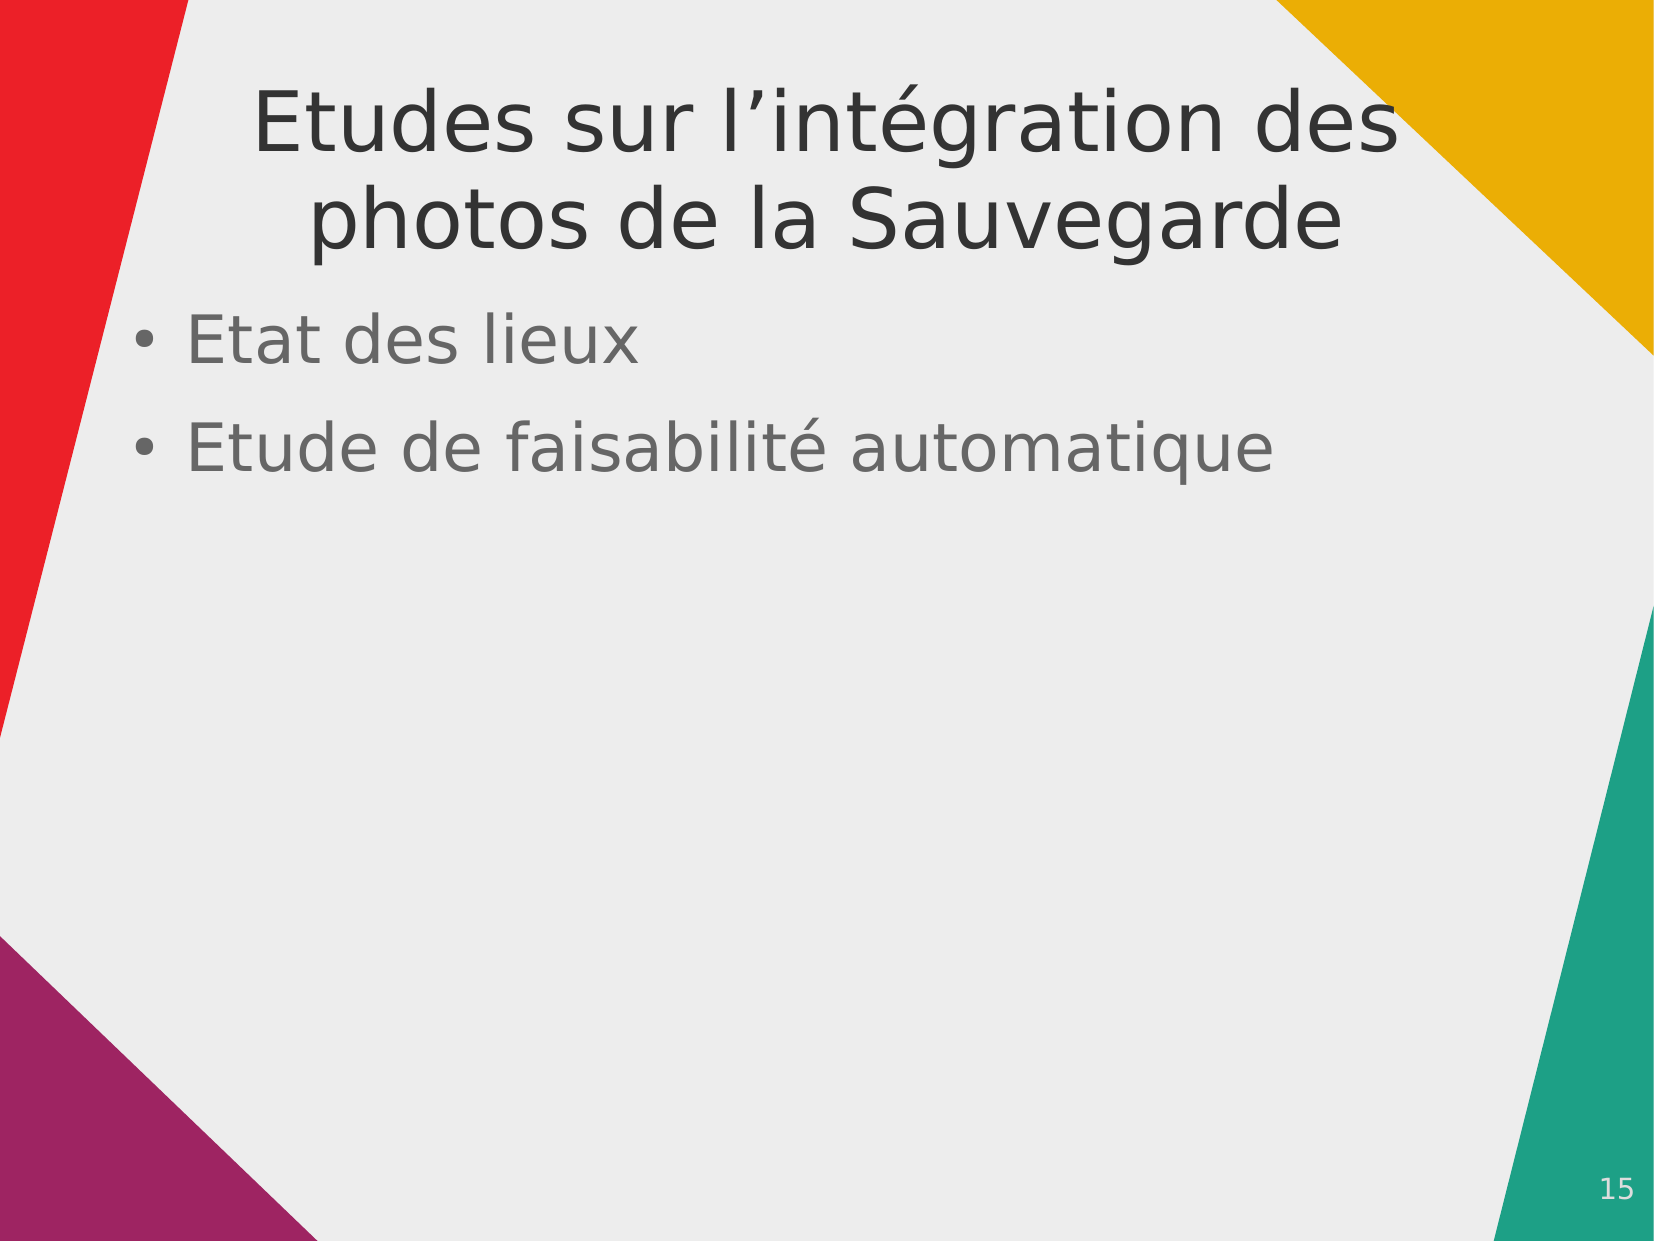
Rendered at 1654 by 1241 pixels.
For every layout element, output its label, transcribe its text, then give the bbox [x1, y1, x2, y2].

title Etudes sur l’intégration des photos de la Sauvegarde [114, 73, 1539, 271]
list Etat des lieux Etude de faisabilité automatique [114, 302, 1539, 1033]
